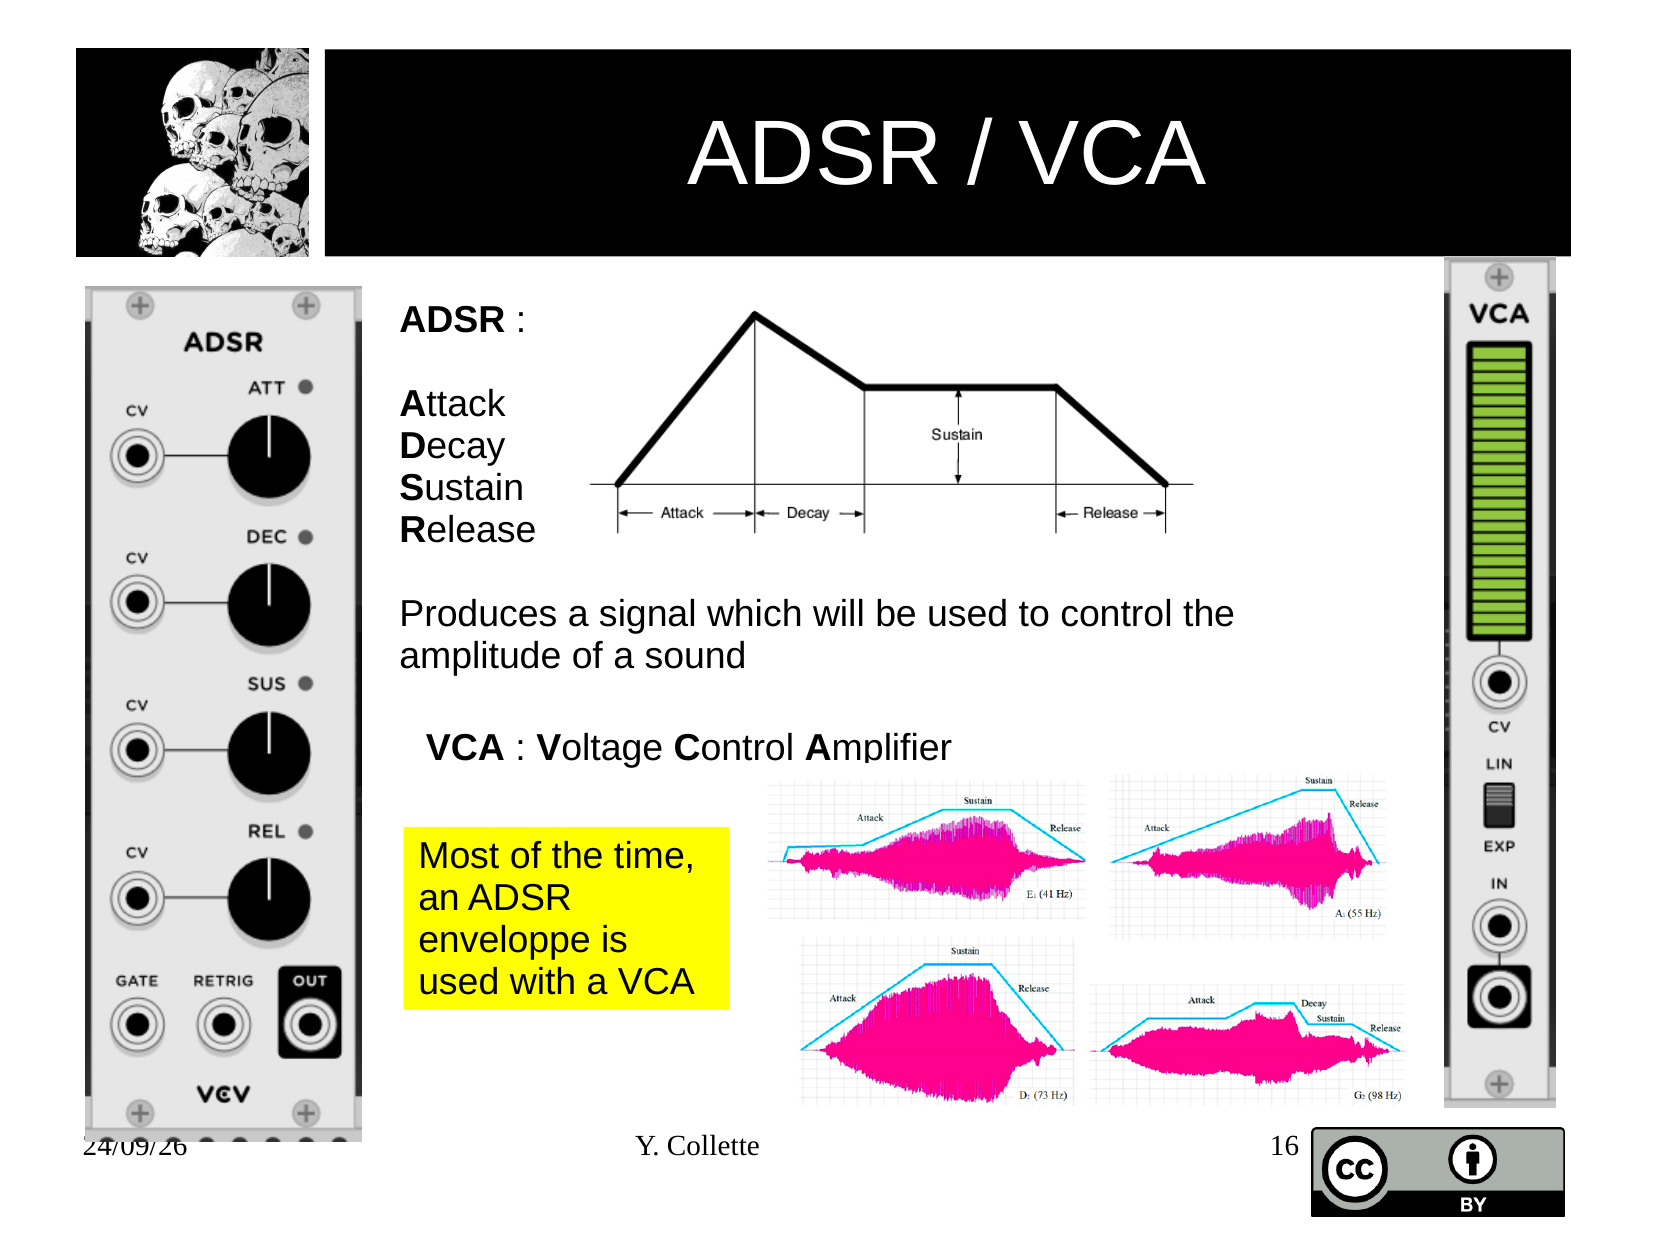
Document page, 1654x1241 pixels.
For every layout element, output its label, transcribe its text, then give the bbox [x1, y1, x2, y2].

text_box Most of the time, an ADSR enveloppe is used with a VCA [403, 826, 730, 1010]
picture [85, 286, 362, 1142]
picture [759, 763, 1422, 1116]
text_box VCA : Voltage Control Amplifier [411, 718, 972, 776]
picture [1444, 256, 1556, 1108]
picture [1311, 1127, 1565, 1217]
picture [571, 290, 1210, 551]
title ADSR / VCA [324, 49, 1571, 257]
picture [76, 48, 309, 257]
text_box ADSR : Attack Decay Sustain Release Produces a signal which will be used to control the amplitude of a sound [384, 290, 1414, 684]
